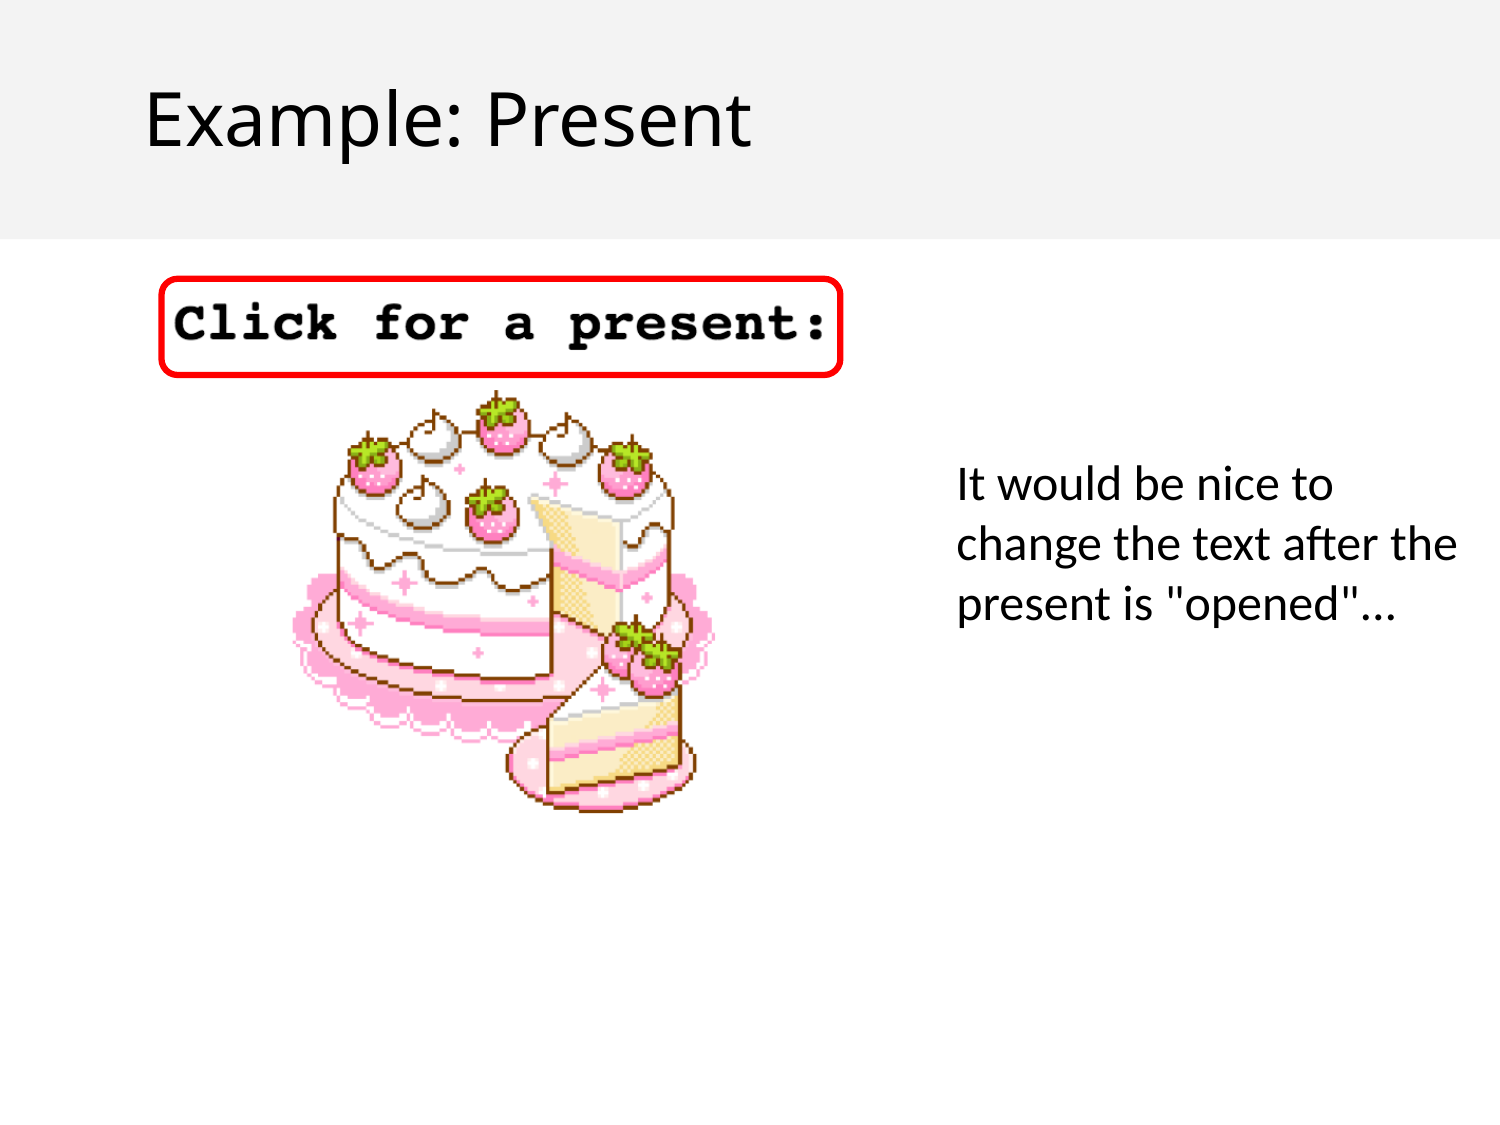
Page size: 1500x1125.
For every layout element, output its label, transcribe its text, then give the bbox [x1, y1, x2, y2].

picture [165, 282, 837, 371]
title Example: Present [128, 56, 1372, 183]
text_box It would be nice to change the text after the present is "opened"... [941, 435, 1481, 690]
picture [147, 278, 865, 847]
